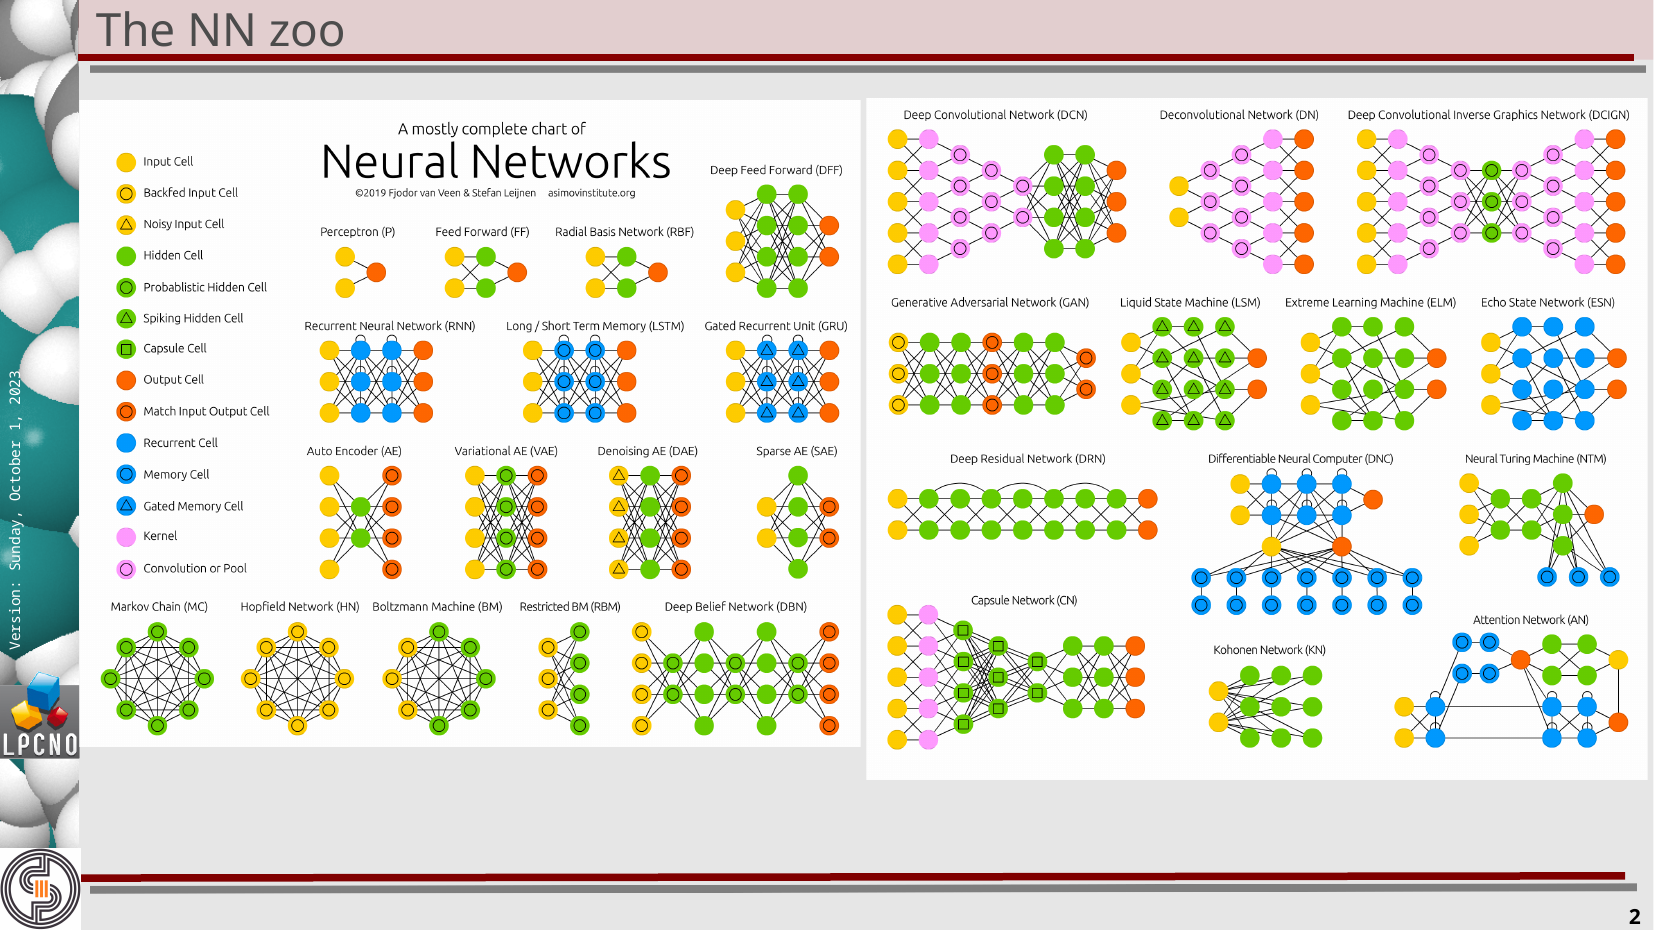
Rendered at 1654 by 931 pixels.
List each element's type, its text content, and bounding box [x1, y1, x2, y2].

picture [0, 0, 861, 930]
title The NN zoo [78, 0, 1654, 58]
picture [866, 98, 1648, 780]
